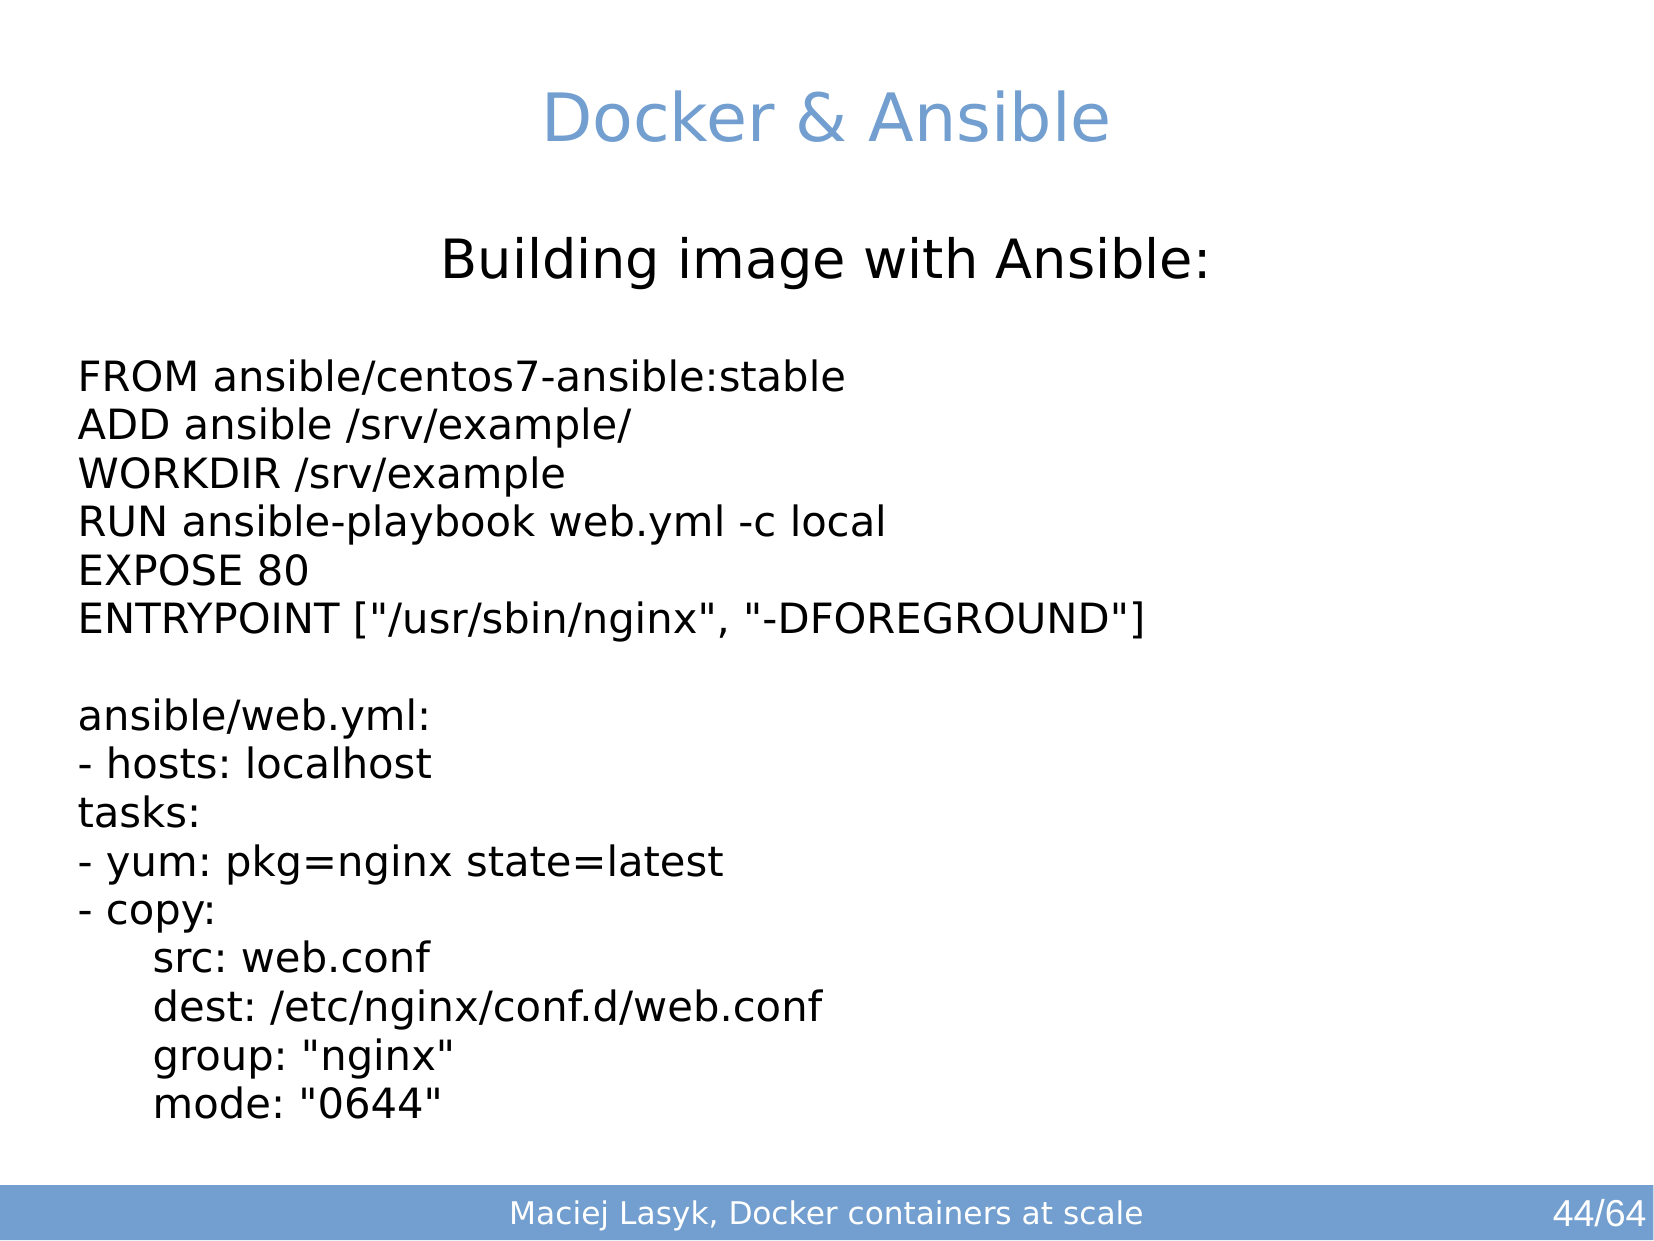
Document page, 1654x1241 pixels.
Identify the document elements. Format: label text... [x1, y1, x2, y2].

text_box Docker & Ansible [526, 72, 1128, 166]
text_box Building image with Ansible: [425, 220, 1228, 345]
text_box FROM ansible/centos7-ansible:stable ADD ansible /srv/example/ WORKDIR /srv/example RUN ansible-playbook web.yml -c local EXPOSE 80 ENTRYPOINT ["/usr/sbin/nginx", "-DFOREGROUND"] ansible/web.yml: - hosts: localhost tasks: - yum: pkg=nginx state=latest - copy: src: web.conf dest: /etc/nginx/conf.d/web.conf group: "nginx" mode: "0644" [62, 345, 1638, 1136]
text_box Maciej Lasyk, Docker containers at scale [494, 1188, 1160, 1240]
text_box 44/64 [1527, 1185, 1654, 1241]
text_box [0, 1185, 1527, 1241]
